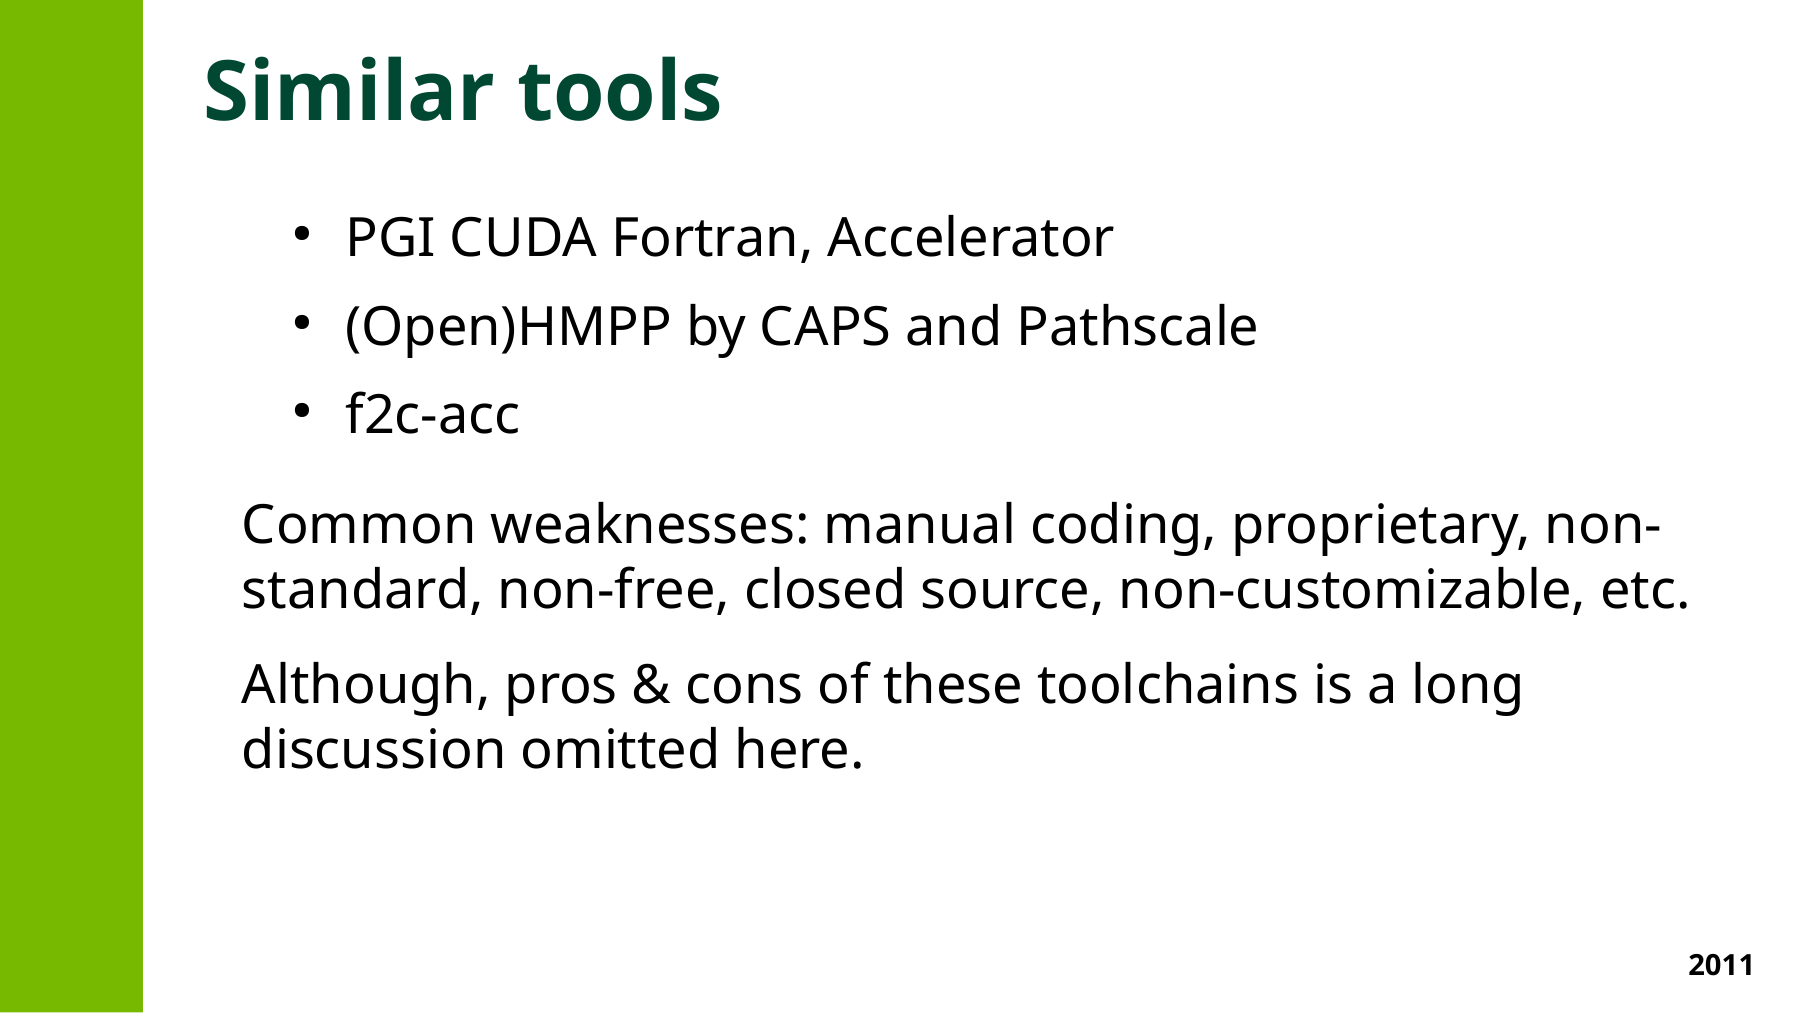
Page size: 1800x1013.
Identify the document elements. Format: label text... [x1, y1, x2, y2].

list PGI CUDA Fortran, Accelerator (Open)HMPP by CAPS and Pathscale f2c-acc Common weaknesses: manual coding, proprietary, non-standard, non-free, closed source, non-customizable, etc. Although, pros & cons of these toolchains is a long discussion omitted here. [188, 195, 1763, 976]
title Similar tools [188, 40, 1733, 195]
